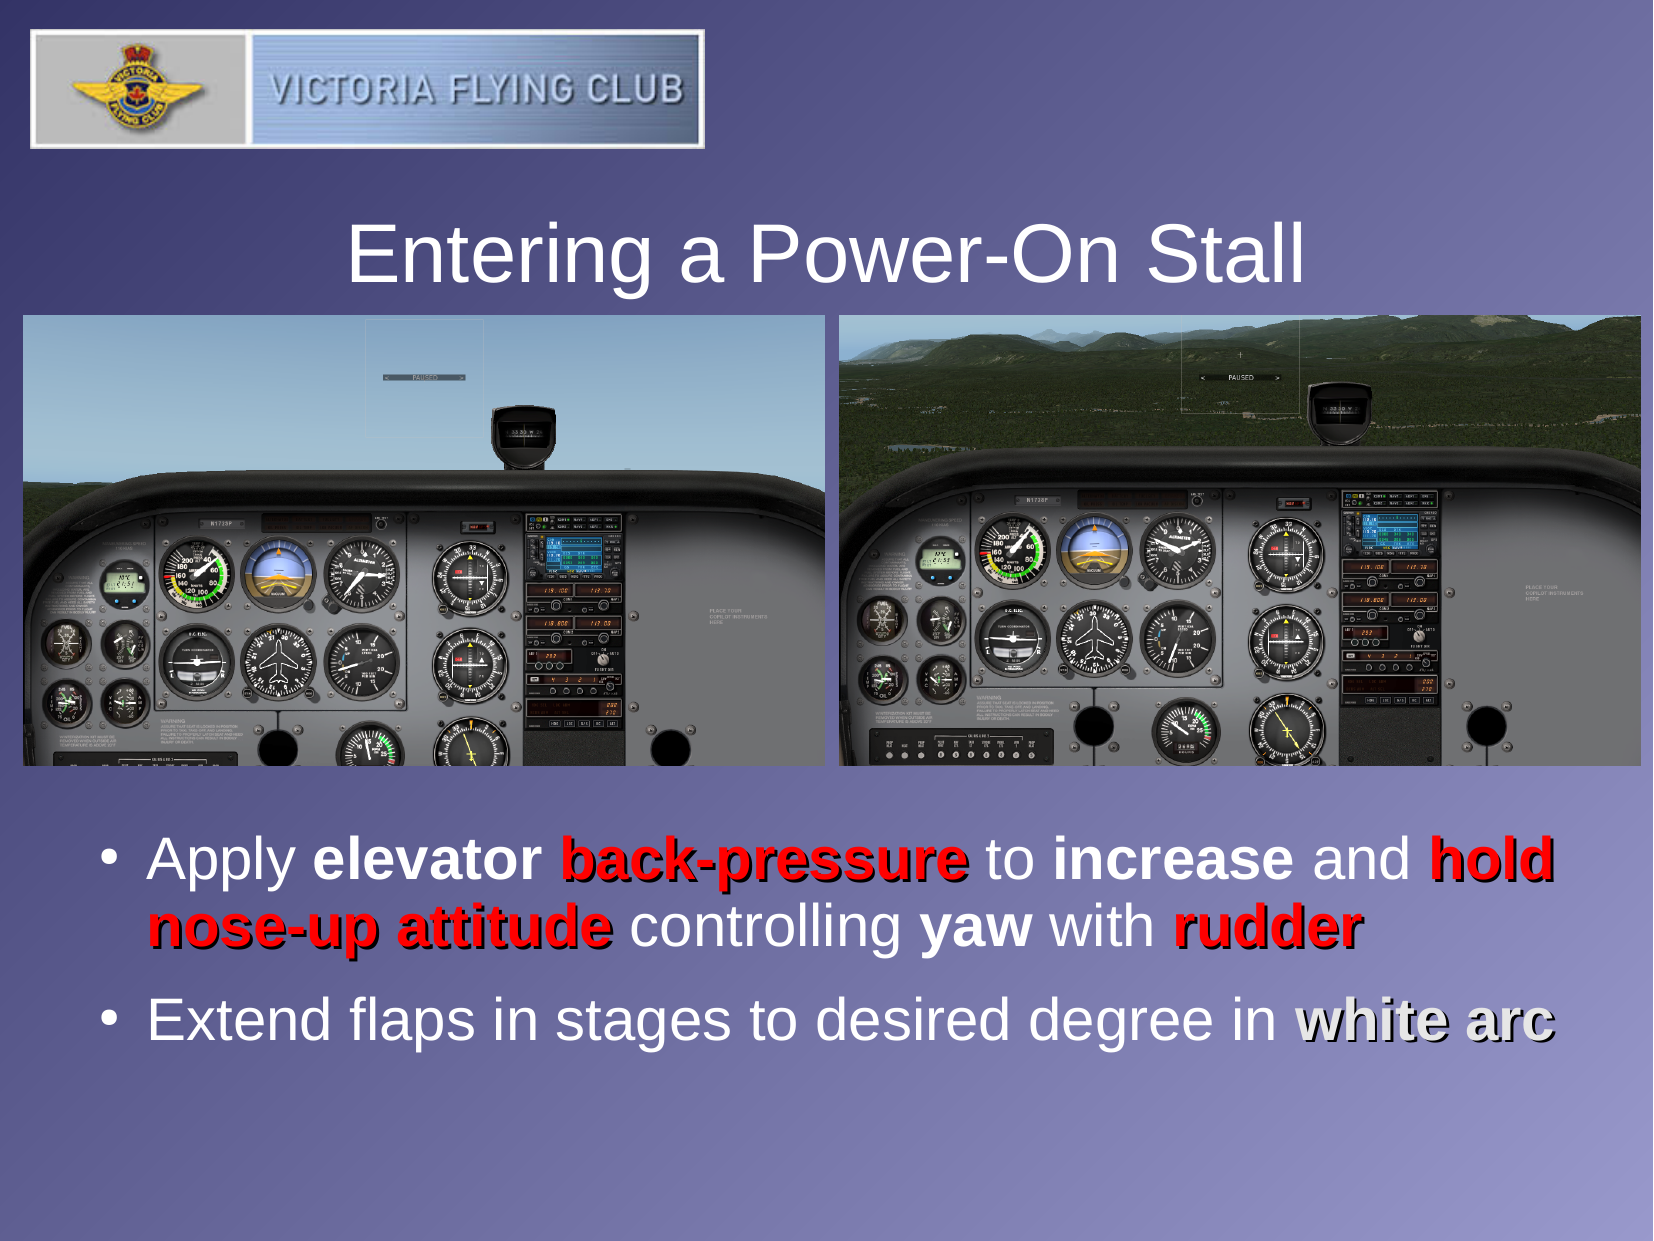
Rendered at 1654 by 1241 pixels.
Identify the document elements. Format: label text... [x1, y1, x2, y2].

list Apply elevator back-pressure to increase and hold nose-up attitude controlling yaw with rudder Extend flaps in stages to desired degree in white arc [82, 825, 1571, 1156]
picture [23, 315, 825, 766]
picture [839, 315, 1641, 766]
picture [30, 29, 705, 149]
title Entering a Power-On Stall [82, 150, 1571, 358]
